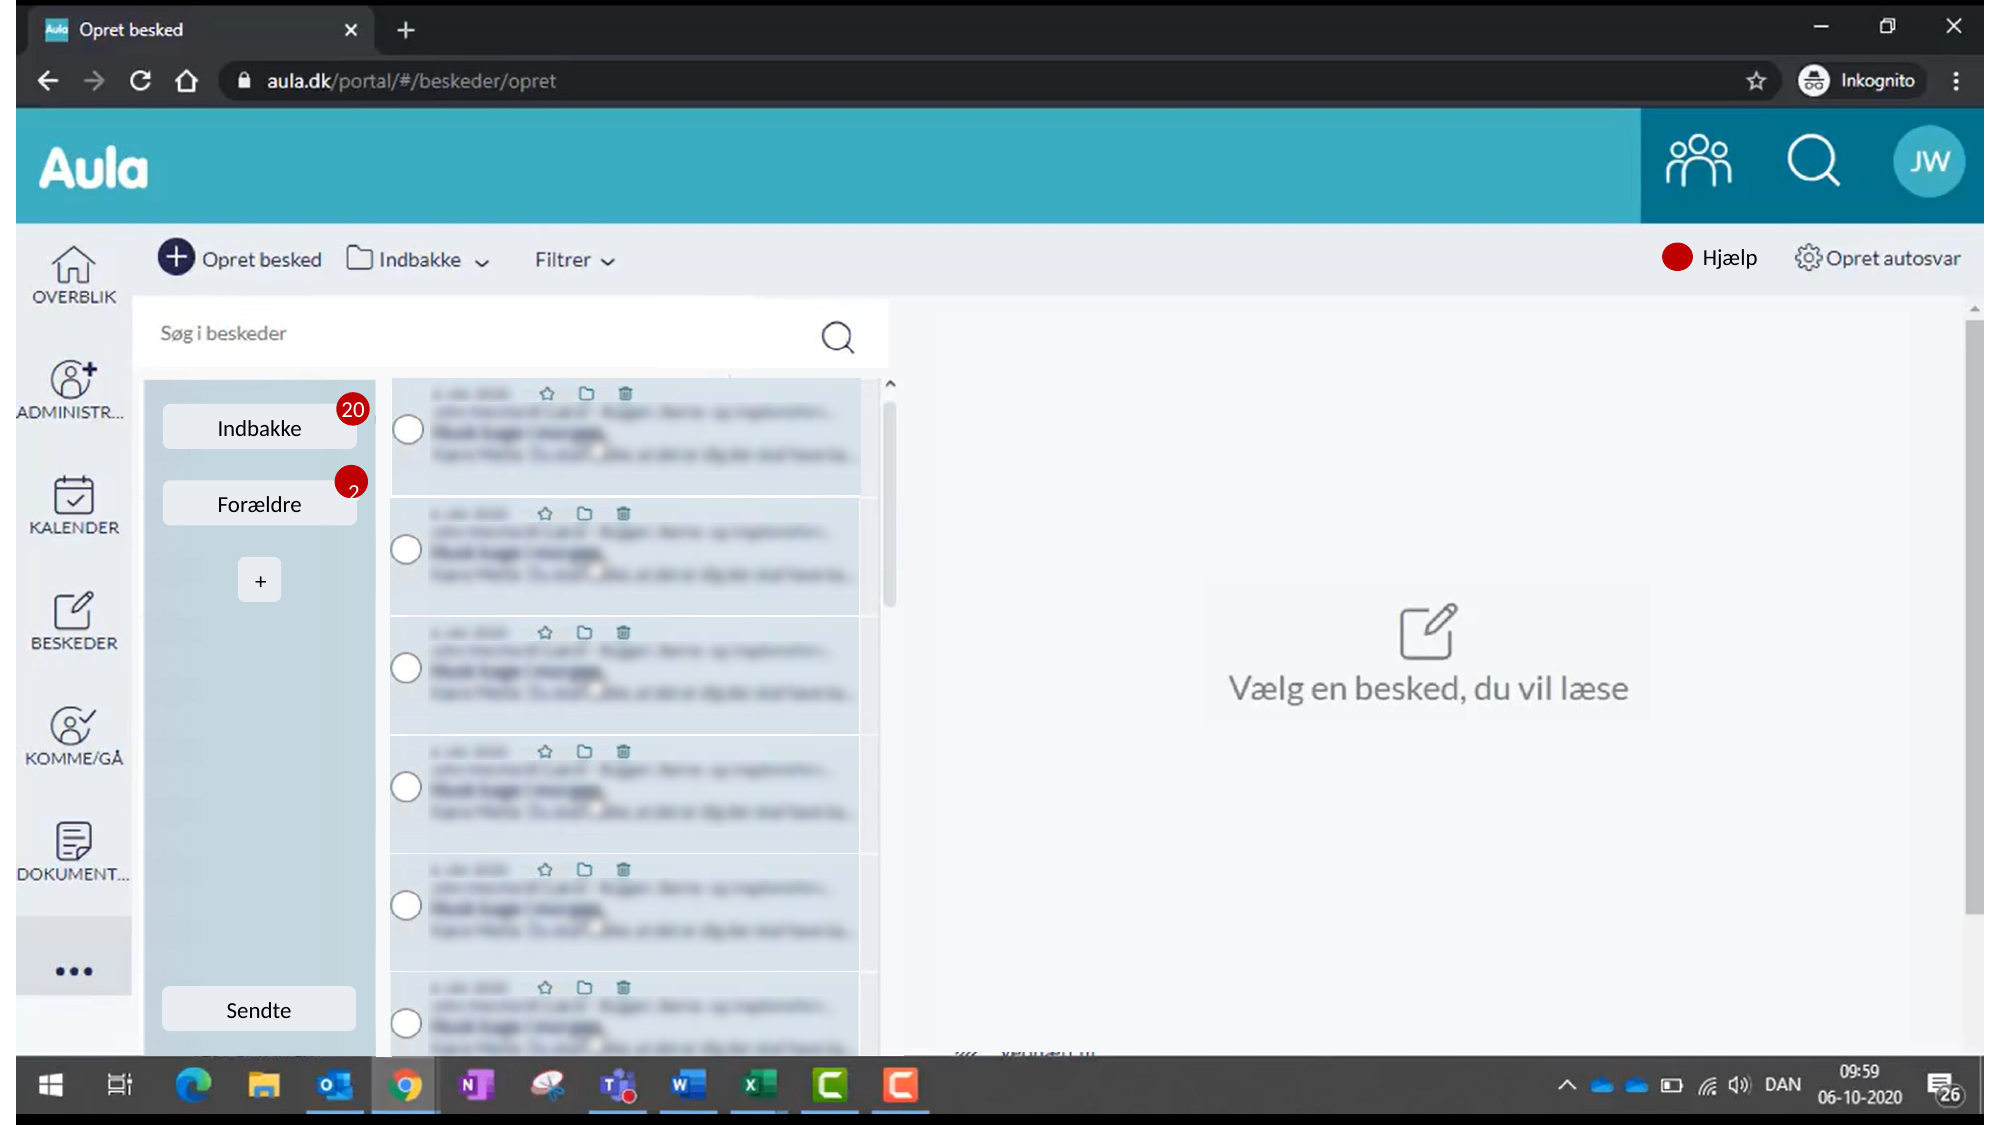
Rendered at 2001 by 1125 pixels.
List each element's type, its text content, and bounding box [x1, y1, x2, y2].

text_box Sendte [162, 986, 357, 1032]
text_box 20 [326, 387, 392, 431]
text_box + [237, 556, 282, 602]
text_box 2 [334, 464, 368, 499]
text_box Indbakke [162, 403, 357, 449]
text_box Hjælp [1687, 235, 1774, 279]
picture [16, 0, 1984, 1125]
picture [1893, 126, 1965, 197]
text_box [1662, 242, 1687, 271]
picture [1785, 128, 1840, 186]
picture [1666, 131, 1732, 191]
text_box Forældre [162, 480, 357, 526]
